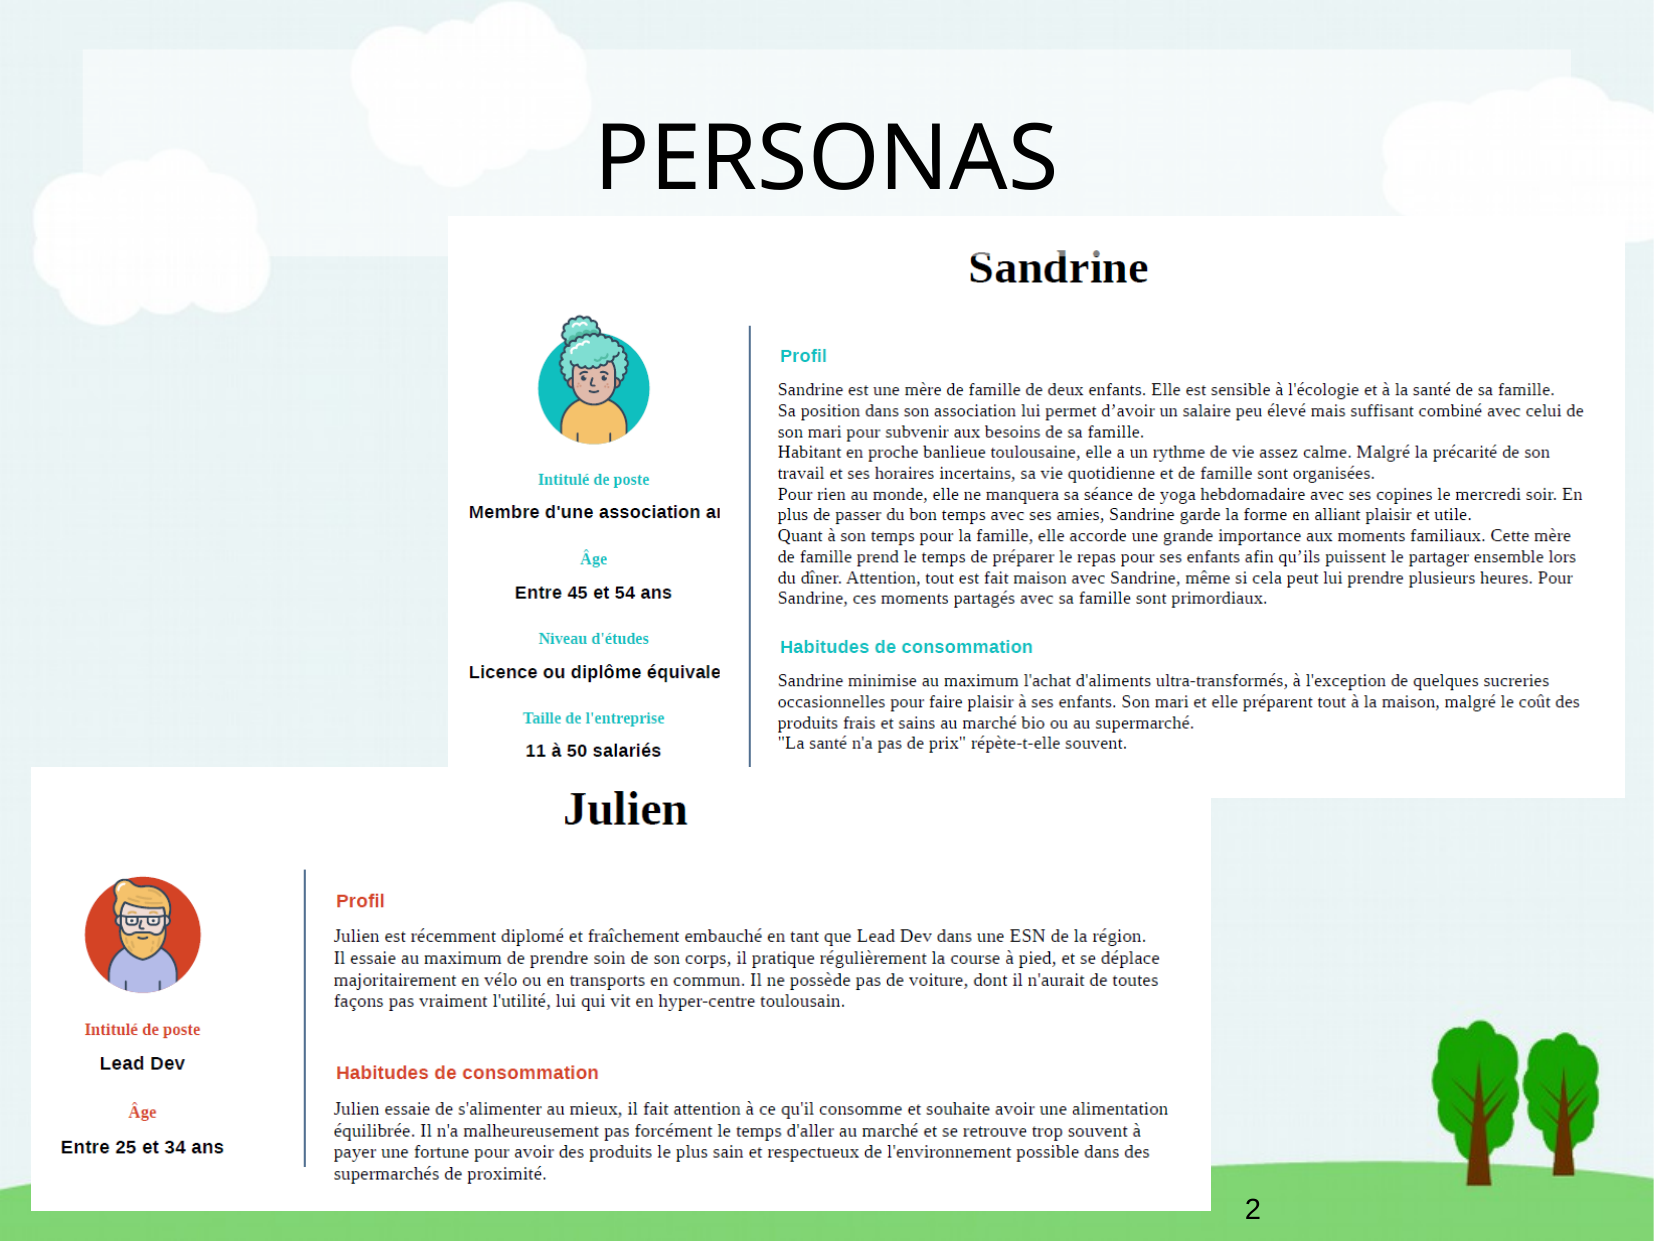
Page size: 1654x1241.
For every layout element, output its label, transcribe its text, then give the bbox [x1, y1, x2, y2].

title PERSONAS [82, 49, 1571, 257]
picture [31, 216, 1625, 1211]
text_box [1244, 1190, 1630, 1241]
